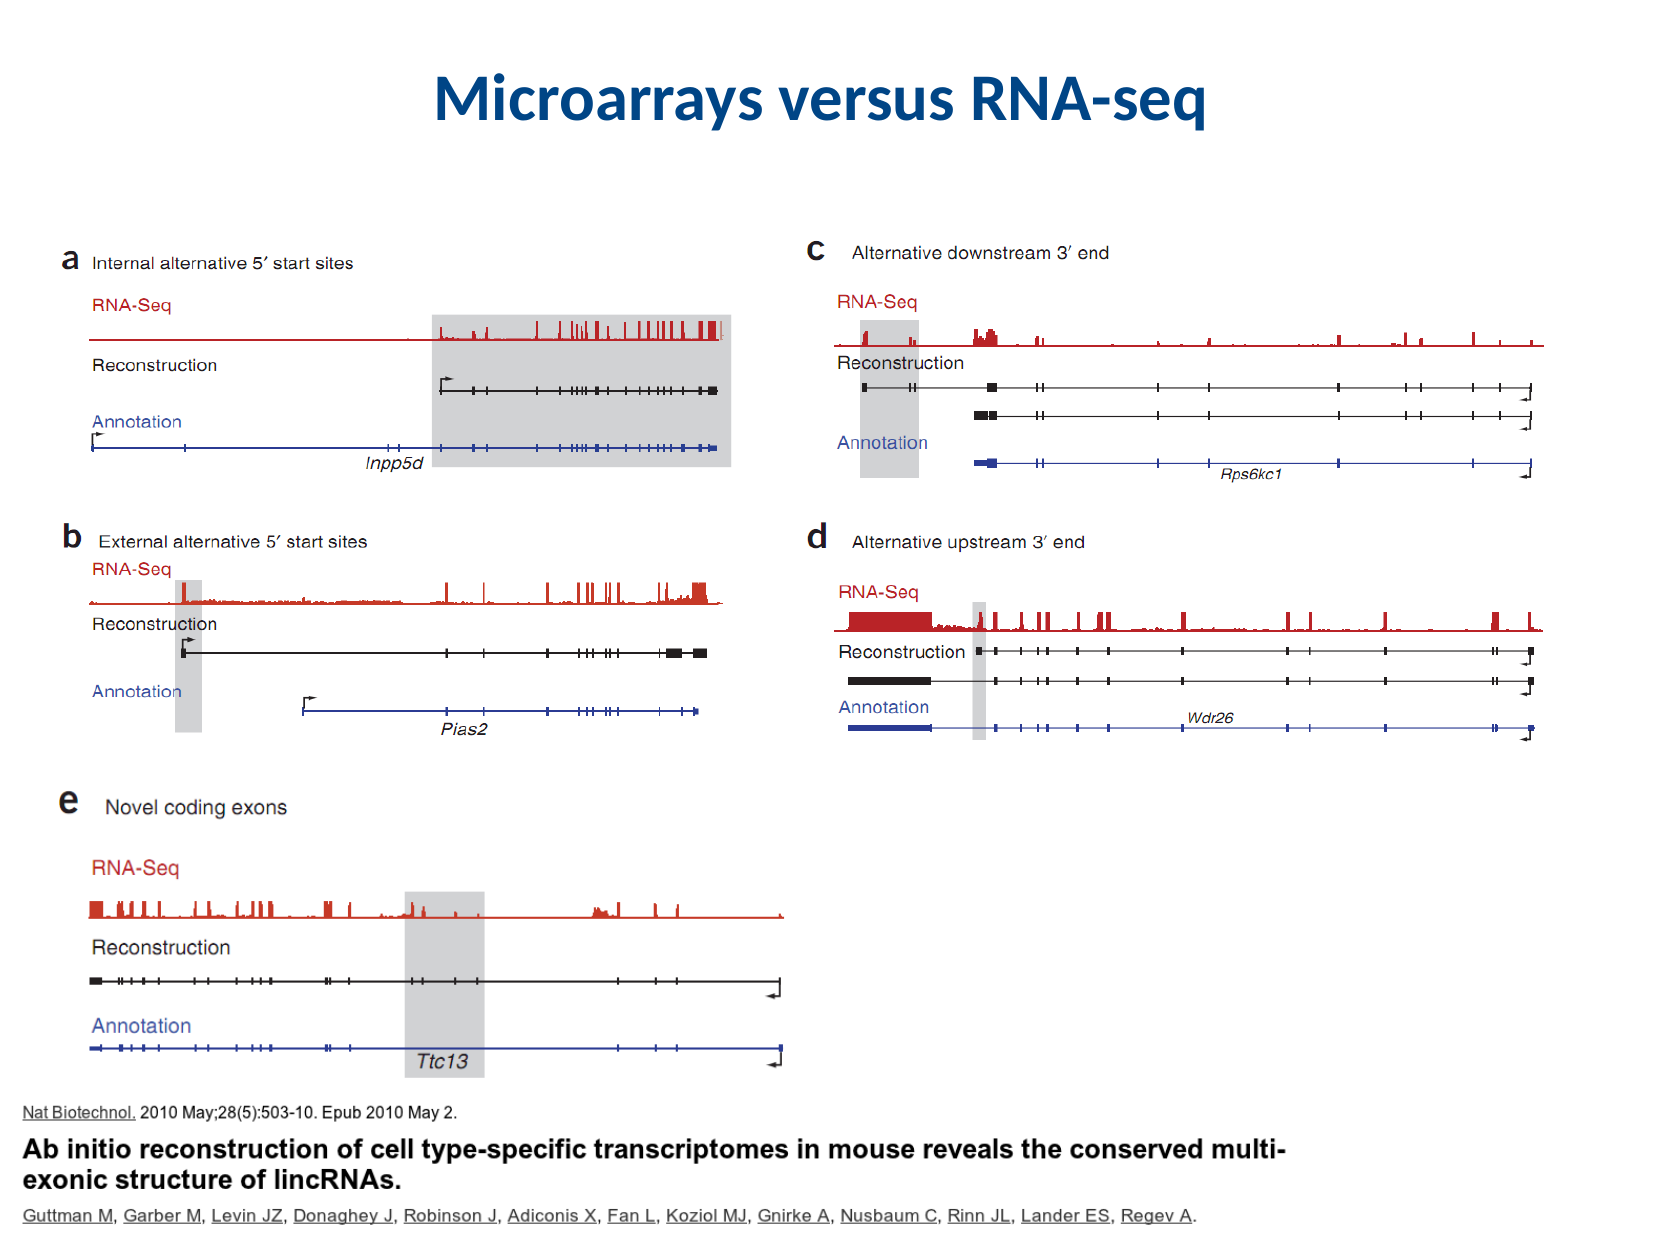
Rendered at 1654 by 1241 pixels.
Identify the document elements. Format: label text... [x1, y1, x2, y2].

title Microarrays versus RNA-seq [76, 0, 1566, 208]
picture [37, 225, 757, 745]
picture [780, 225, 1576, 751]
picture [11, 1090, 1292, 1229]
picture [37, 762, 845, 1082]
